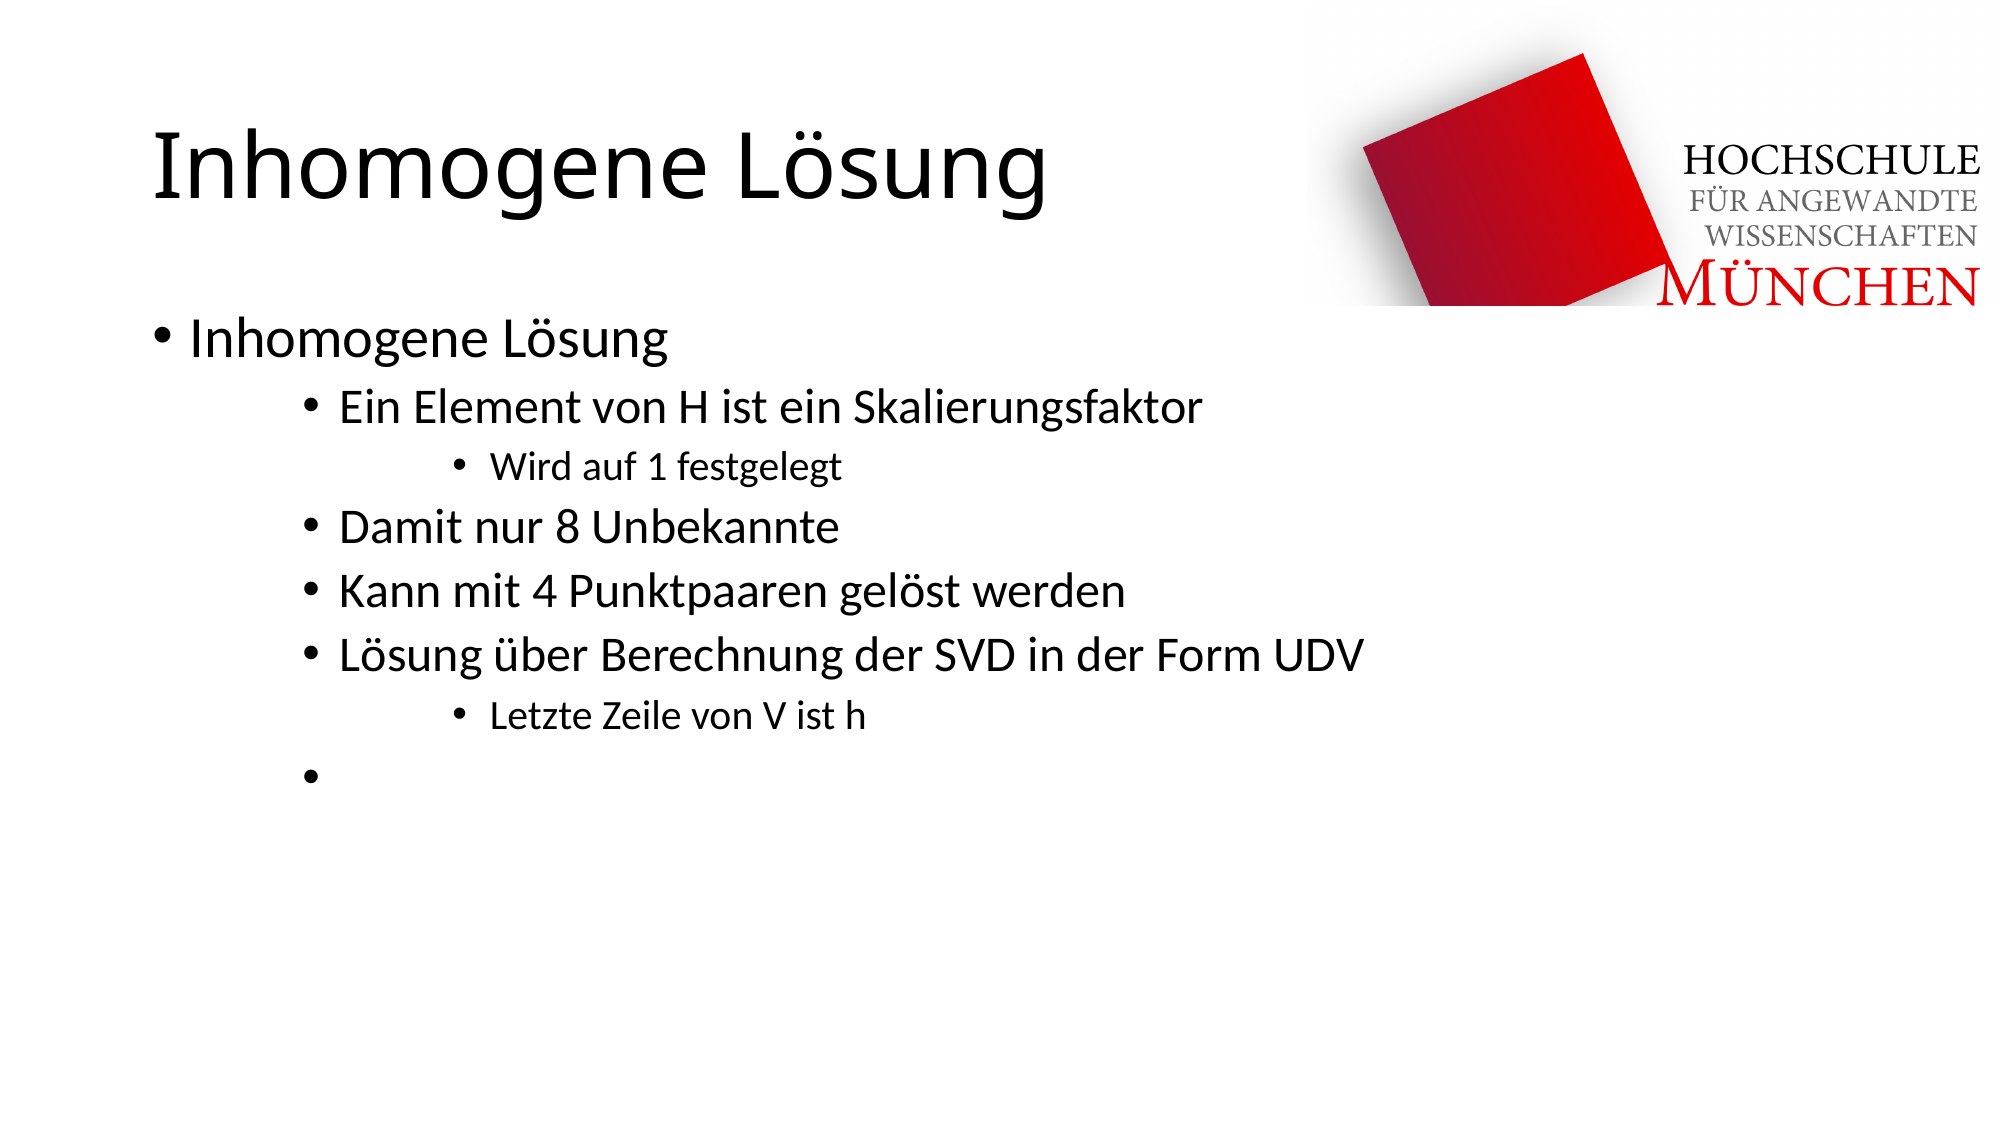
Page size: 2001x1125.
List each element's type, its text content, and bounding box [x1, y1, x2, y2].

list Inhomogene Lösung Ein Element von H ist ein Skalierungsfaktor Wird auf 1 festgelegt Damit nur 8 Unbekannte Kann mit 4 Punktpaaren gelöst werden Lösung über Berechnung der SVD in der Form UDV Letzte Zeile von V ist h [137, 299, 1863, 1014]
title Inhomogene Lösung [137, 59, 1863, 278]
